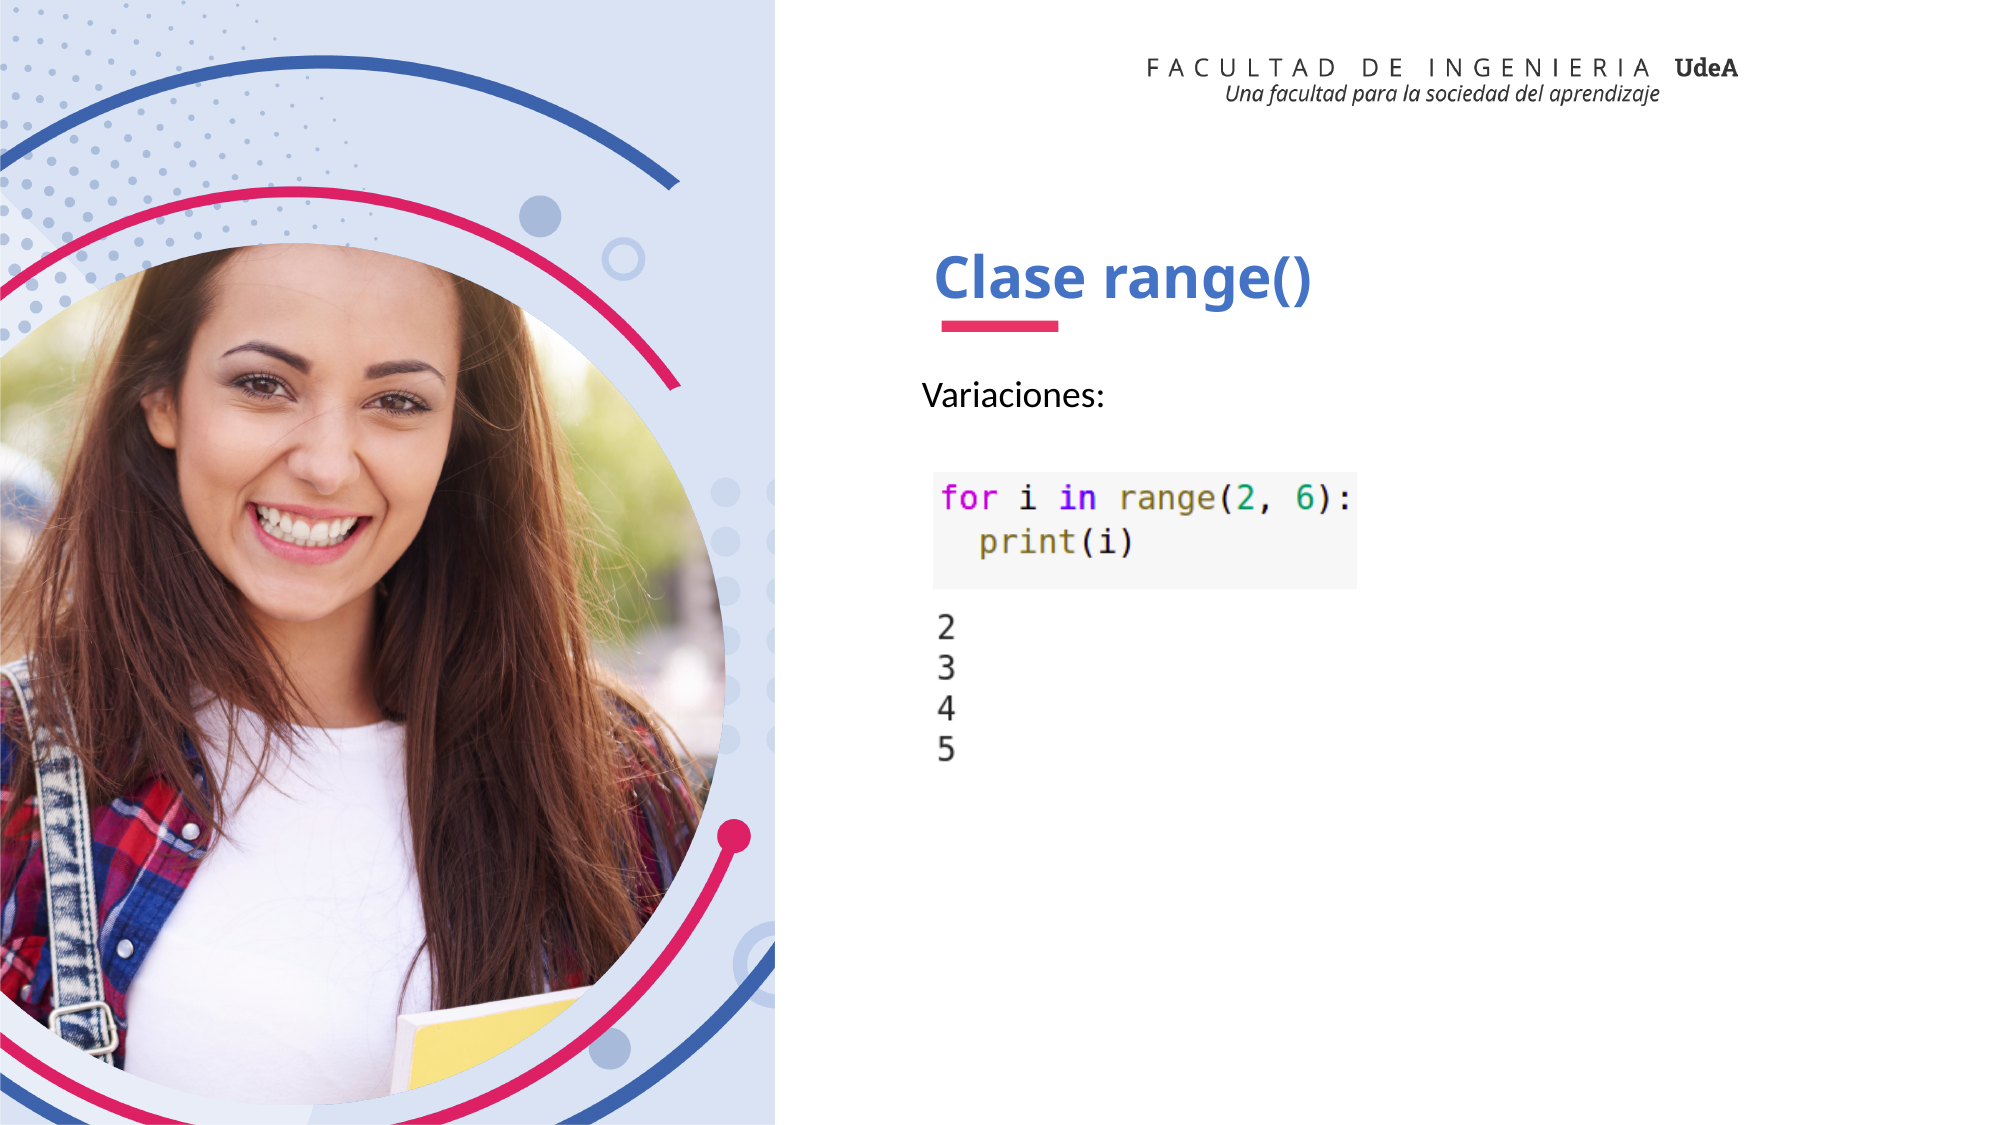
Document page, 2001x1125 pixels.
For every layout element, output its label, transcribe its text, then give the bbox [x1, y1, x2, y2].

picture [933, 472, 1357, 778]
text_box Variaciones: [907, 362, 1883, 423]
text_box Clase range() [918, 224, 1815, 336]
picture [0, 0, 775, 1125]
picture [1148, 57, 1738, 106]
